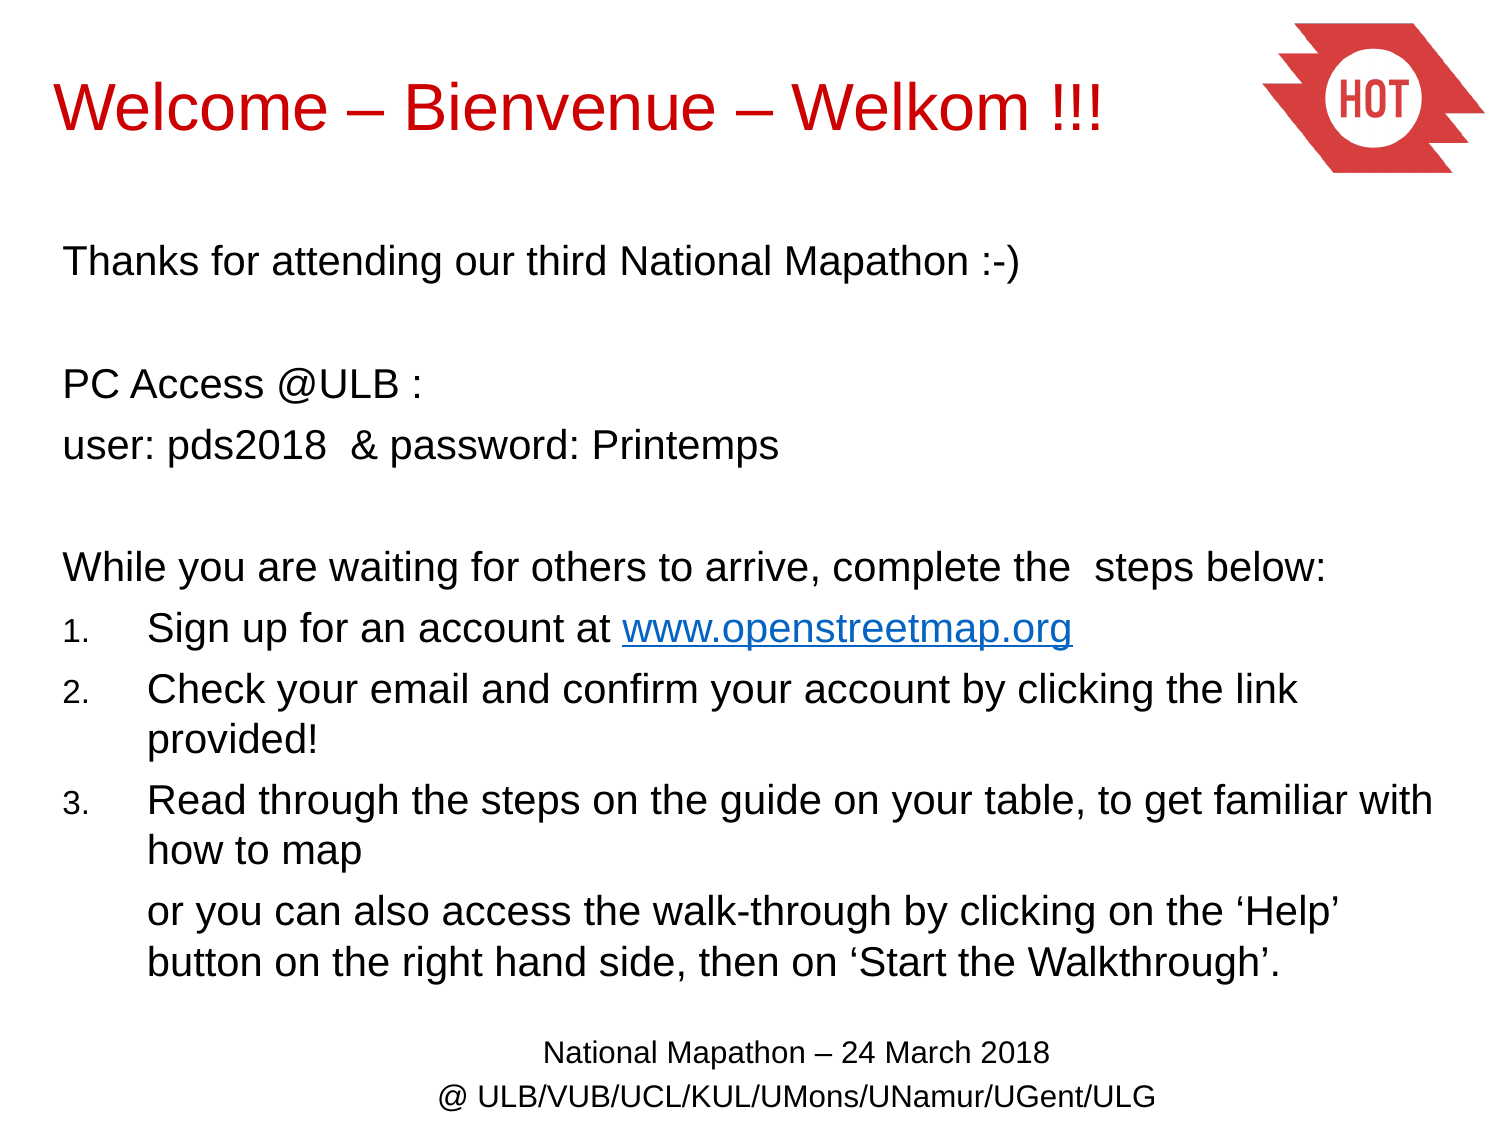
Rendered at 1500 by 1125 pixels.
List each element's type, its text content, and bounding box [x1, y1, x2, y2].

text_box National Mapathon – 24 March 2018 @ ULB/VUB/UCL/KUL/UMons/UNamur/UGent/ULG [271, 1024, 1323, 1125]
title Welcome – Bienvenue – Welkom !!! [38, 0, 1332, 218]
picture [1253, 17, 1496, 179]
text_box Thanks for attending our third National Mapathon :-) PC Access @ULB : user: pds2018 & password: Printemps While you are waiting for others to arrive, complete the steps below: Sign up for an account at www.openstreetmap.org Check your email and confirm your account by clicking the link provided! Read through the steps on the guide on your table, to get familiar with how to map or you can also access the walk-through by clicking on the ‘Help’ button on the right hand side, then on ‘Start the Walkthrough’. [62, 234, 1439, 1000]
